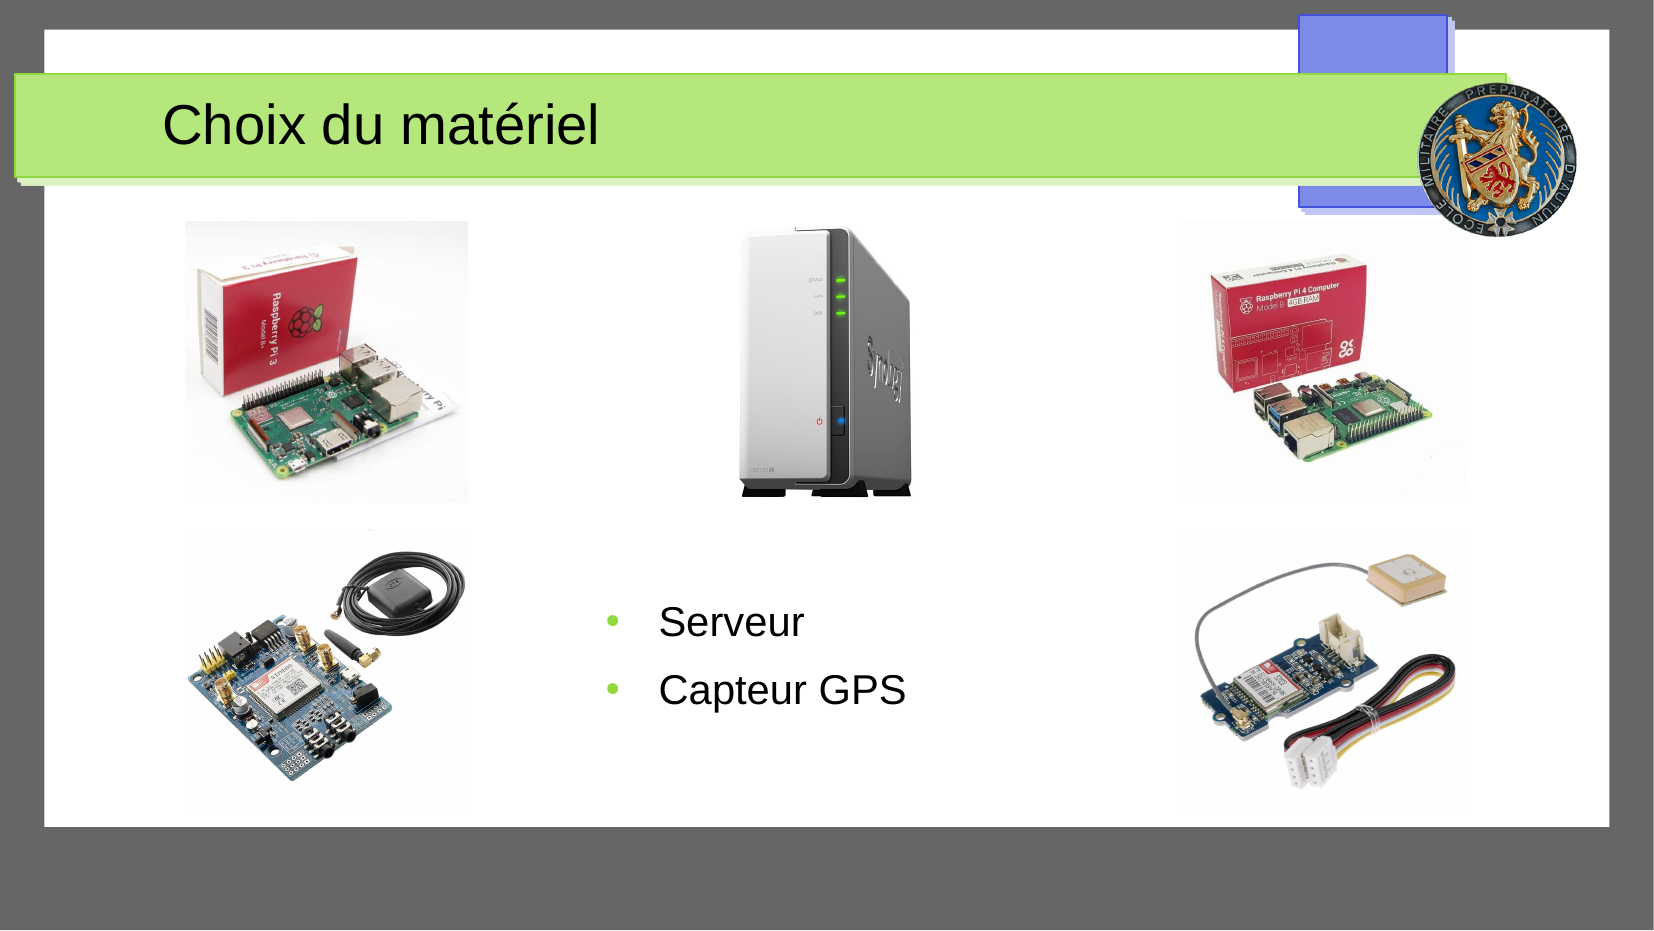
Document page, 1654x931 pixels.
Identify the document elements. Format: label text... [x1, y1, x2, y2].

picture [185, 529, 468, 812]
title Choix du matériel [88, 73, 1506, 178]
picture [684, 221, 967, 504]
picture [1183, 529, 1466, 812]
picture [185, 221, 468, 504]
list Serveur Capteur GPS [587, 529, 1064, 812]
picture [1183, 82, 1577, 504]
